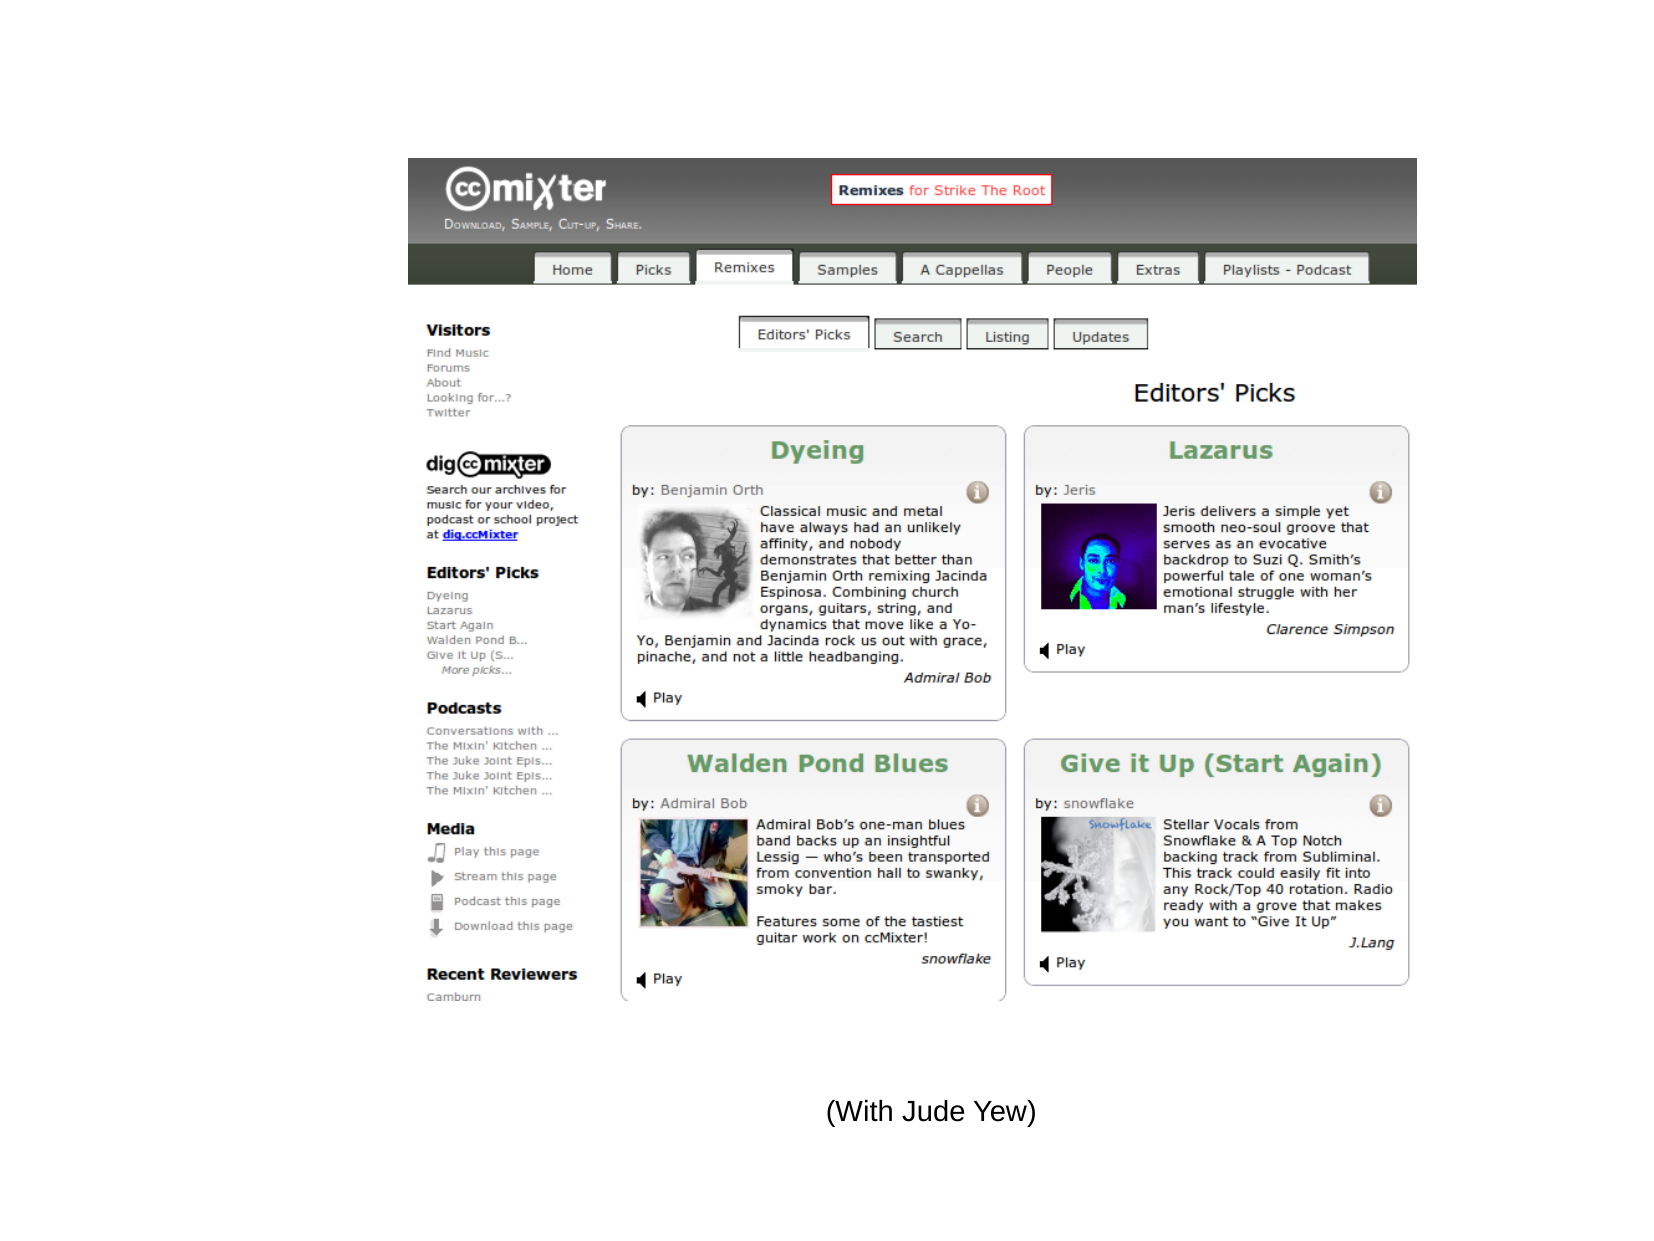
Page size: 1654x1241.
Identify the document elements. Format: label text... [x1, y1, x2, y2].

picture [408, 158, 1417, 1001]
text_box (With Jude Yew) [433, 1087, 1430, 1136]
